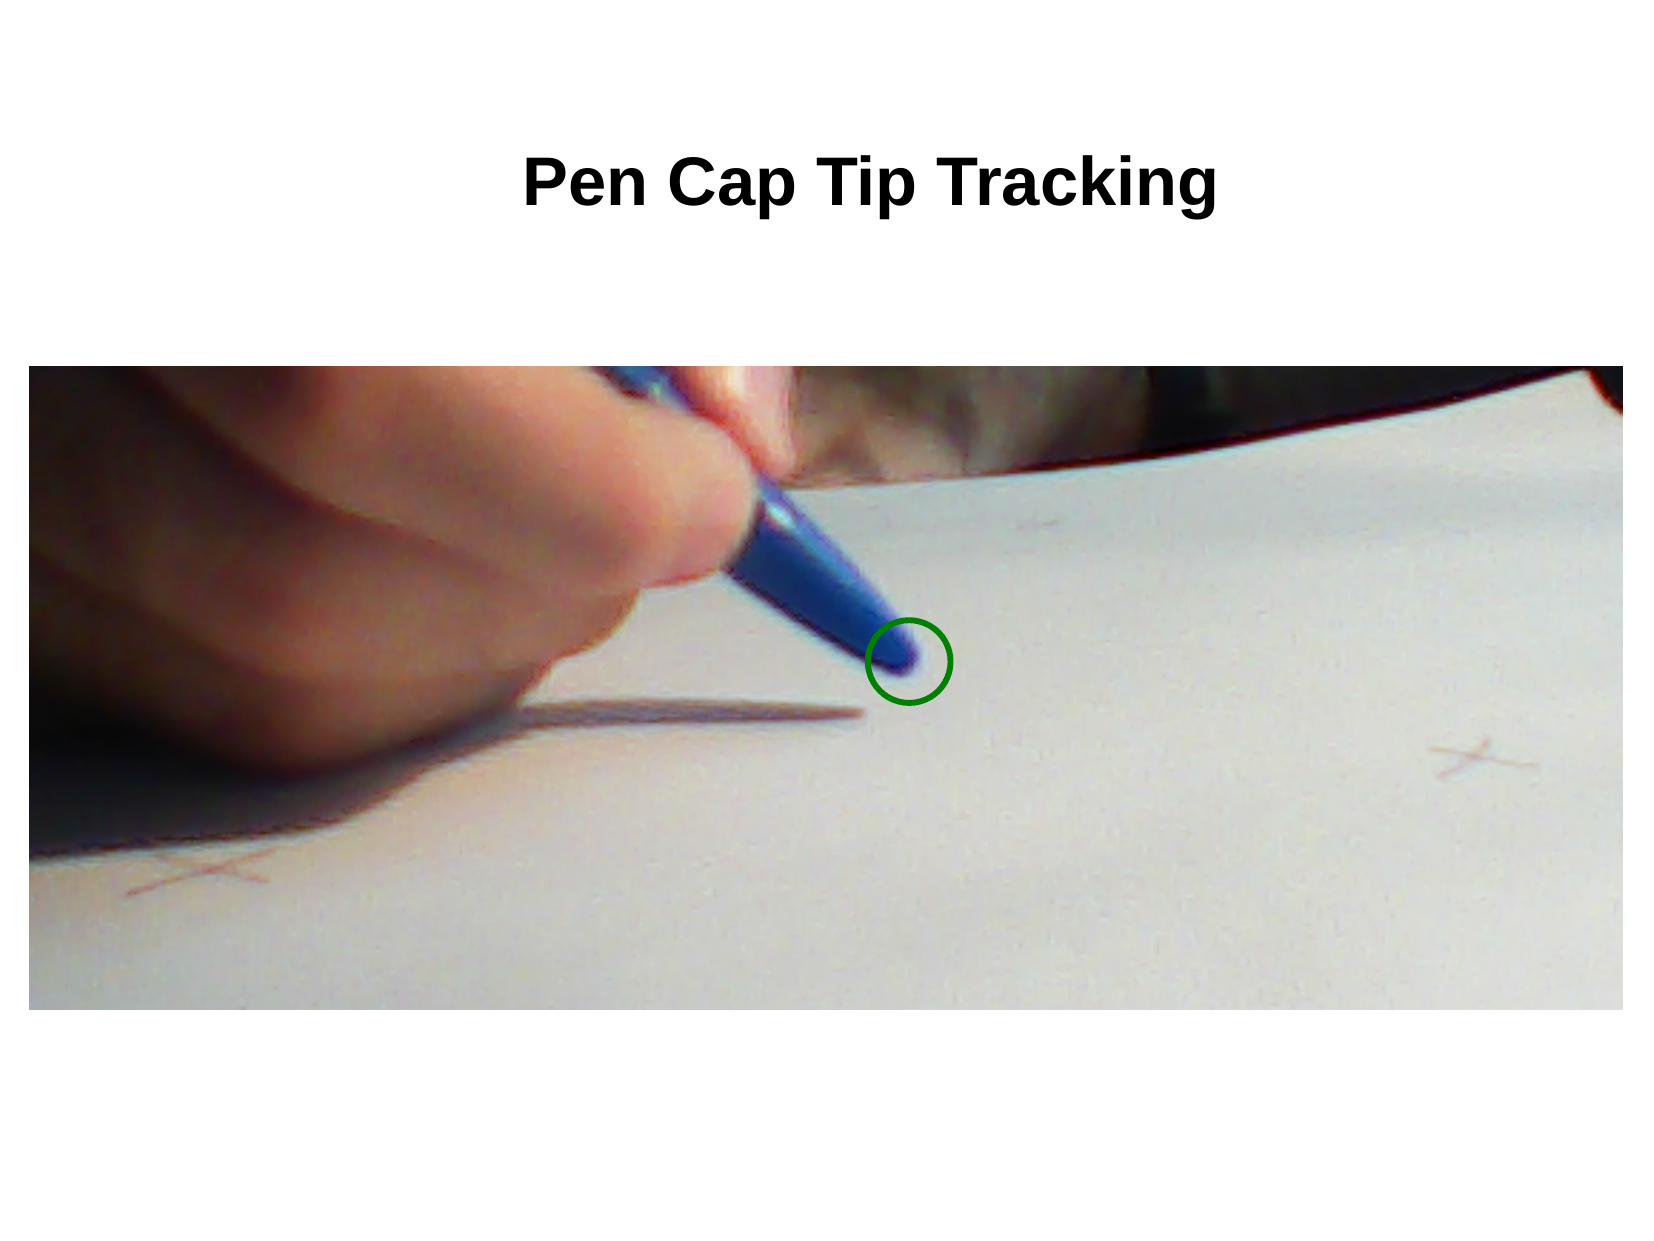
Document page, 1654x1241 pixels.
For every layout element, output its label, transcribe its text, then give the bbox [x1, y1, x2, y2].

picture [29, 366, 1623, 1010]
text_box Pen Cap Tip Tracking [507, 136, 1241, 229]
